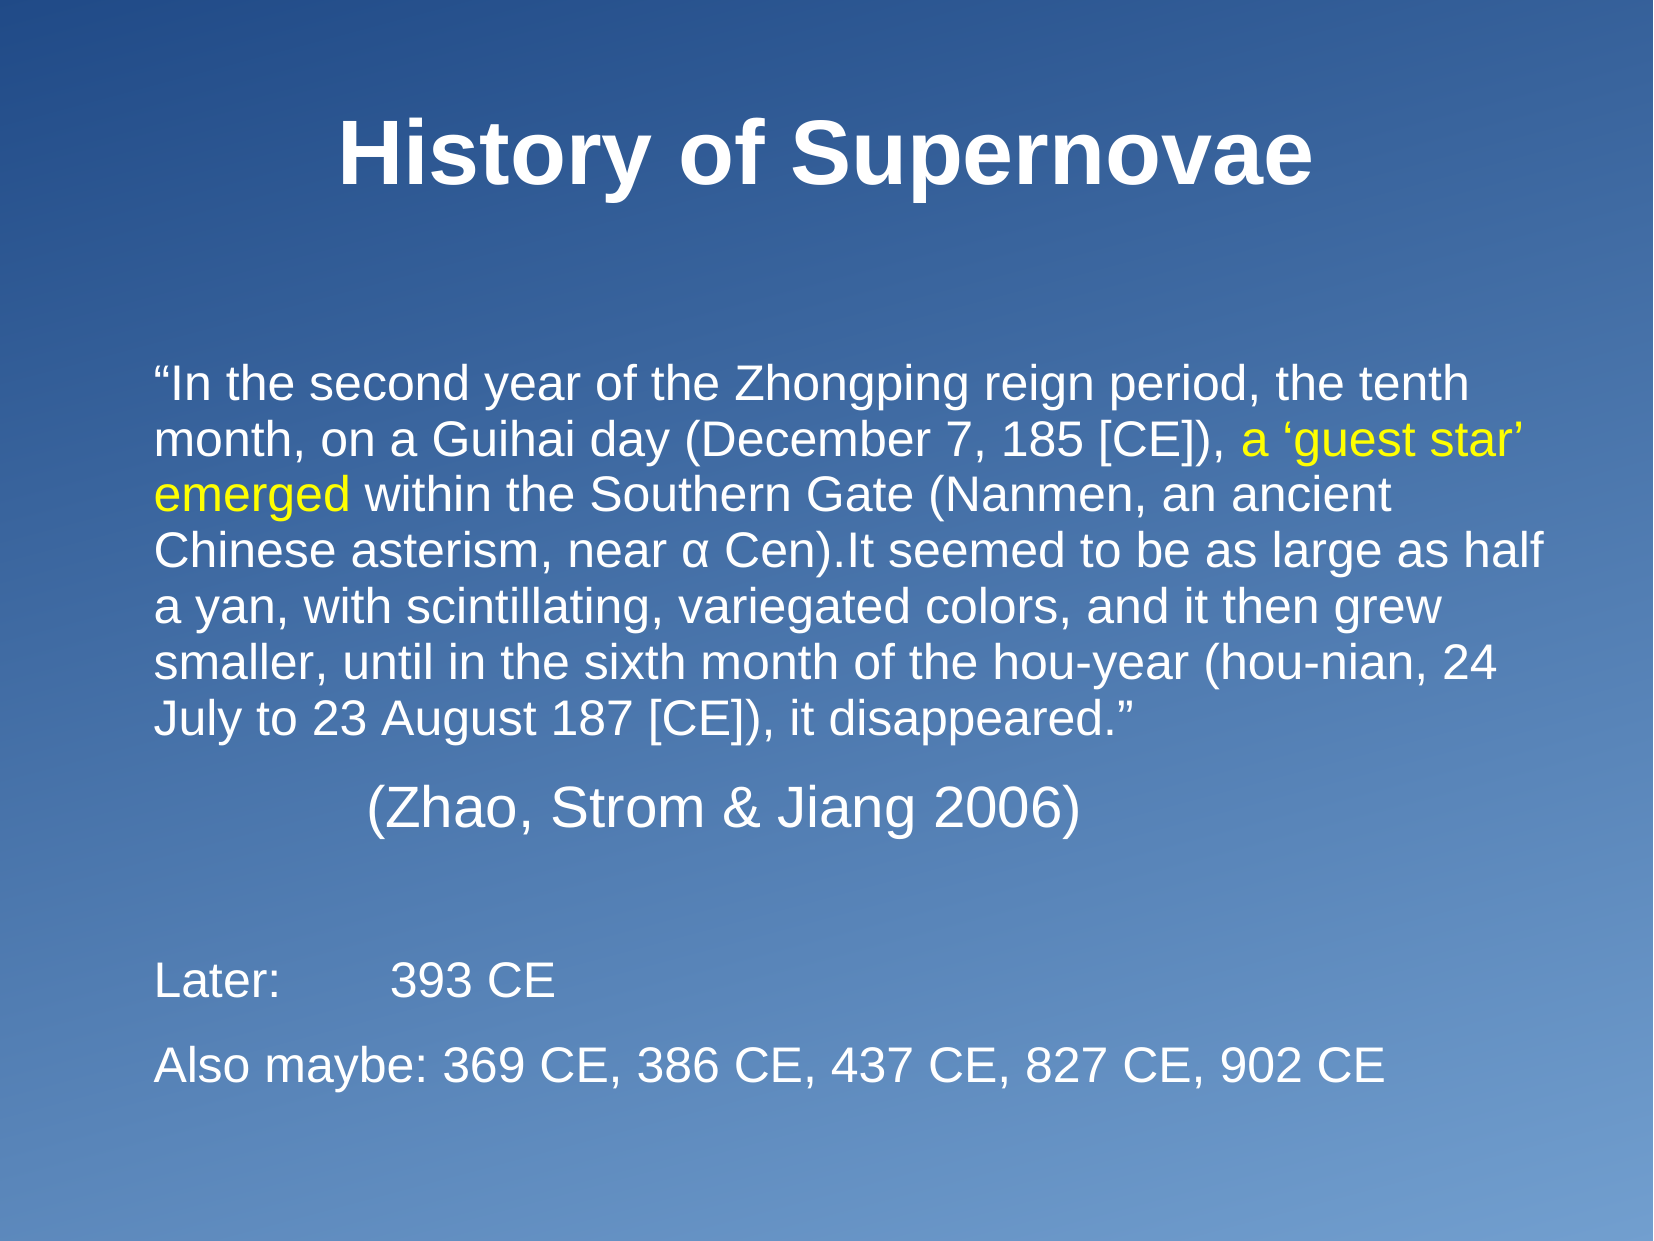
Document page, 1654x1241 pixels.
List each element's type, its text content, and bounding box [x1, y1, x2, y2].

title History of Supernovae [82, 49, 1571, 257]
list “In the second year of the Zhongping reign period, the tenth month, on a Guihai day (December 7, 185 [CE]), a ‘guest star’ emerged within the Southern Gate (Nanmen, an ancient Chinese asterism, near α Cen).It seemed to be as large as half a yan, with scintillating, variegated colors, and it then grew smaller, until in the sixth month of the hou-year (hou-nian, 24 July to 23 August 187 [CE]), it disappeared.” (Zhao, Strom & Jiang 2006) Later: 393 CE Also maybe: 369 CE, 386 CE, 437 CE, 827 CE, 902 CE [82, 355, 1571, 1179]
